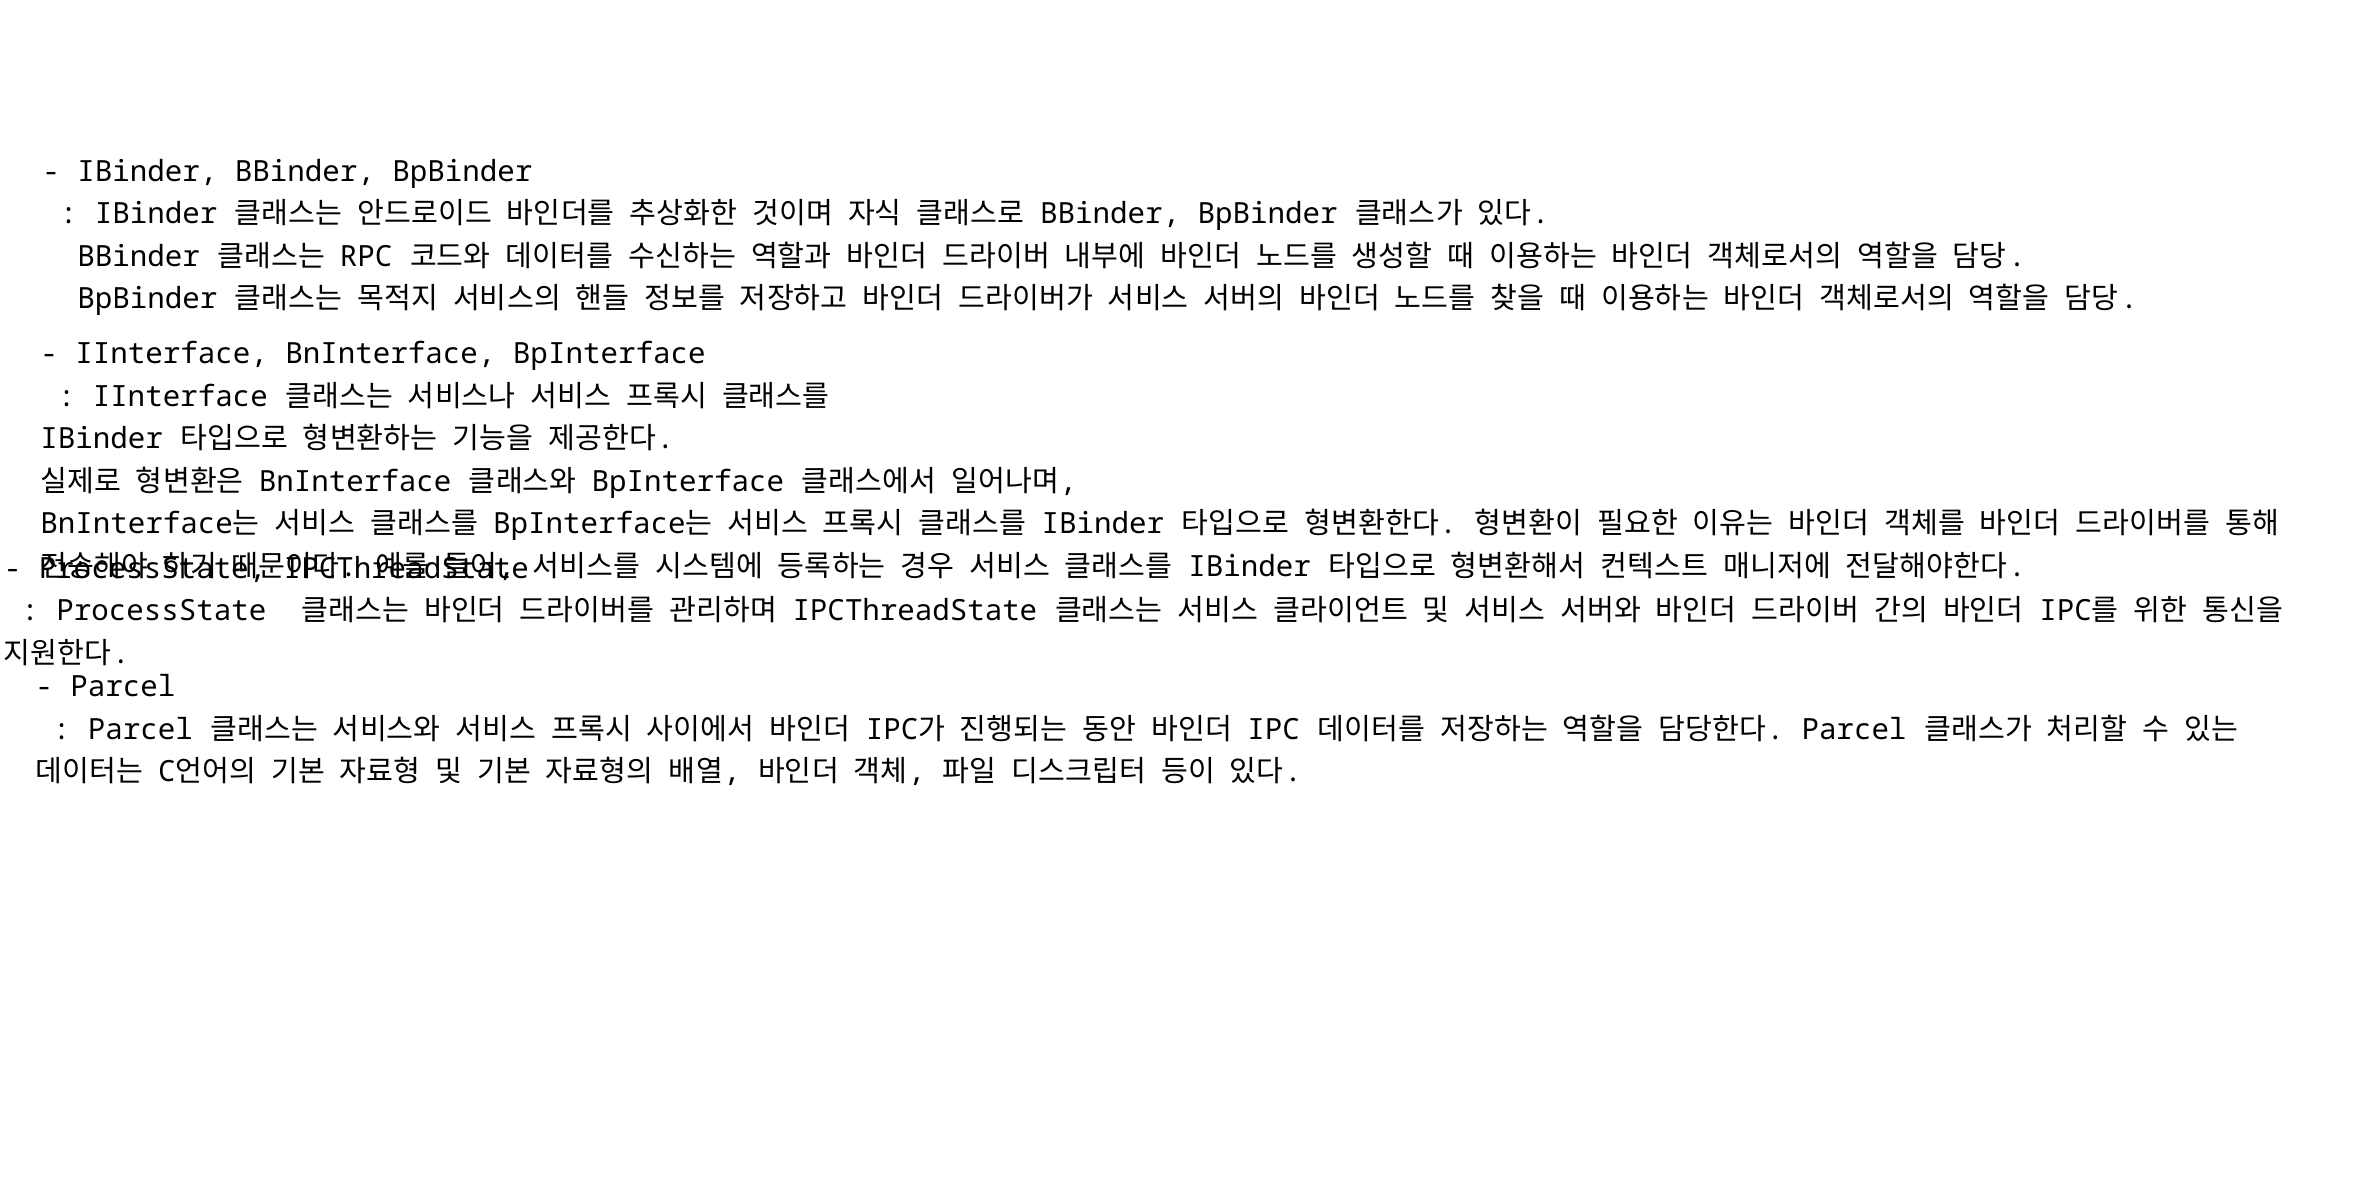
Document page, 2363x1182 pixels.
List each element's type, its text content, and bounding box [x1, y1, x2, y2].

text_box - ProcessState, IPCThreadState : ProcessState 클래스는 바인더 드라이버를 관리하며 IPCThreadState 클래스는 서비스 클라이언트 및 서비스 서버와 바인더 드라이버 간의 바인더 IPC를 위한 통신을 지원한다. [0, 539, 2363, 642]
text_box - IBinder, BBinder, BpBinder : IBinder 클래스는 안드로이드 바인더를 추상화한 것이며 자식 클래스로 BBinder, BpBinder 클래스가 있다. BBinder 클래스는 RPC 코드와 데이터를 수신하는 역할과 바인더 드라이버 내부에 바인더 노드를 생성할 때 이용하는 바인더 객체로서의 역할을 담당. BpBinder 클래스는 목적지 서비스의 핸들 정보를 저장하고 바인더 드라이버가 서비스 서버의 바인더 노드를 찾을 때 이용하는 바인더 객체로서의 역할을 담당. [27, 102, 2325, 264]
text_box - IInterface, BnInterface, BpInterface : IInterface 클래스는 서비스나 서비스 프록시 클래스를 IBinder 타입으로 형변환하는 기능을 제공한다. 실제로 형변환은 BnInterface 클래스와 BpInterface 클래스에서 일어나며, BnInterface는 서비스 클래스를 BpInterface는 서비스 프록시 클래스를 IBinder 타입으로 형변환한다. 형변환이 필요한 이유는 바인더 객체를 바인더 드라이버를 통해 전송해야 하기 때문이다. 예를 들어, 서비스를 시스템에 등록하는 경우 서비스 클래스를 IBinder 타입으로 형변환해서 컨텍스트 매니저에 전달해야한다. [25, 325, 2345, 516]
text_box - Parcel : Parcel 클래스는 서비스와 서비스 프록시 사이에서 바인더 IPC가 진행되는 동안 바인더 IPC 데이터를 저장하는 역할을 담당한다. Parcel 클래스가 처리할 수 있는 데이터는 C언어의 기본 자료형 및 기본 자료형의 배열, 바인더 객체, 파일 디스크립터 등이 있다. [20, 658, 2347, 761]
